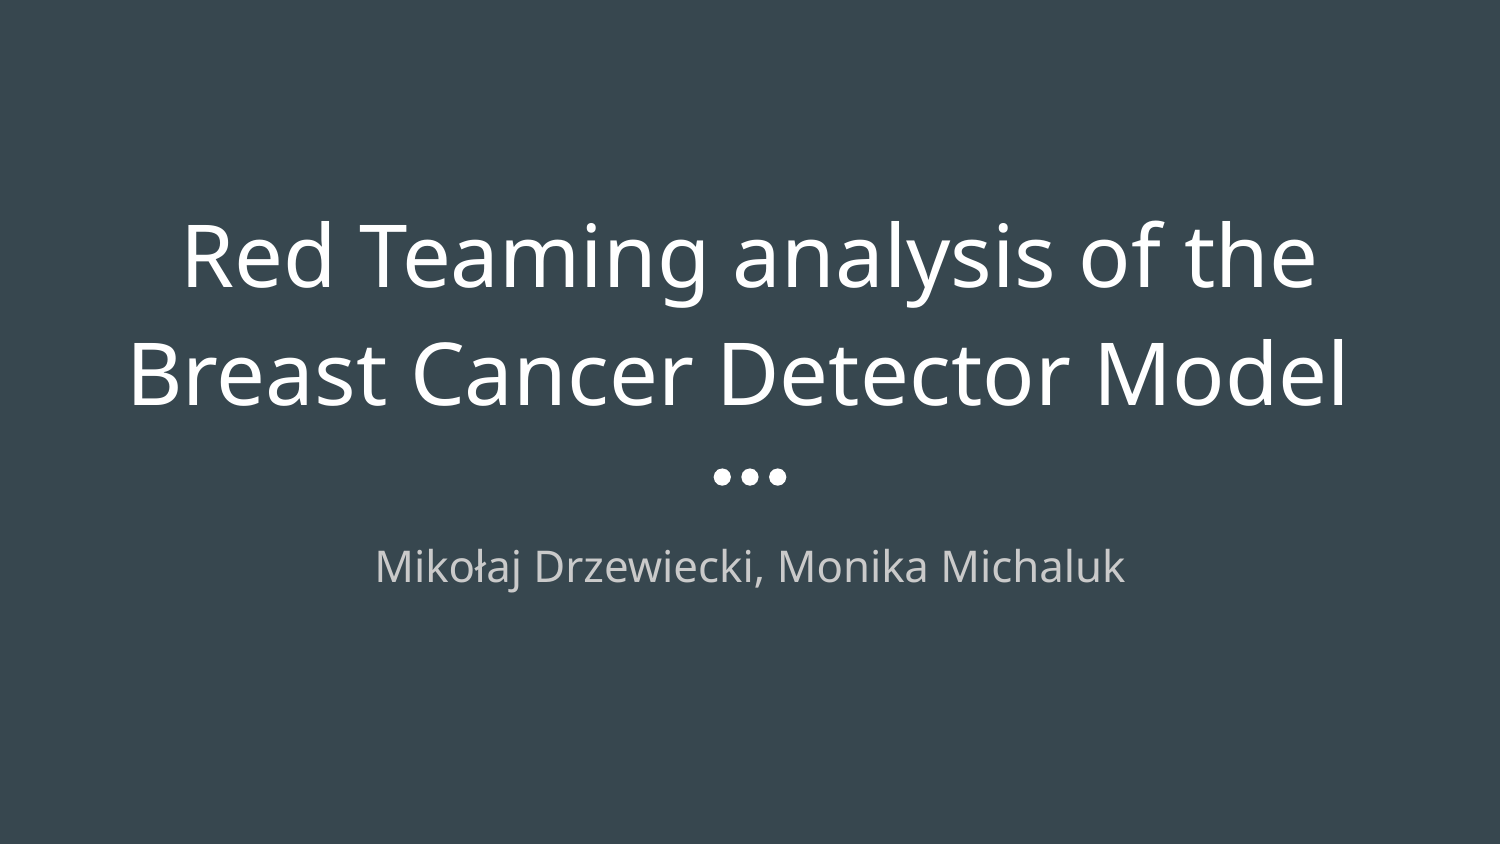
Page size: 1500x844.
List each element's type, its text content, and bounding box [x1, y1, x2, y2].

title Red Teaming analysis of the Breast Cancer Detector Model [110, 162, 1390, 447]
subtitle Mikołaj Drzewiecki, Monika Michaluk [110, 520, 1390, 651]
